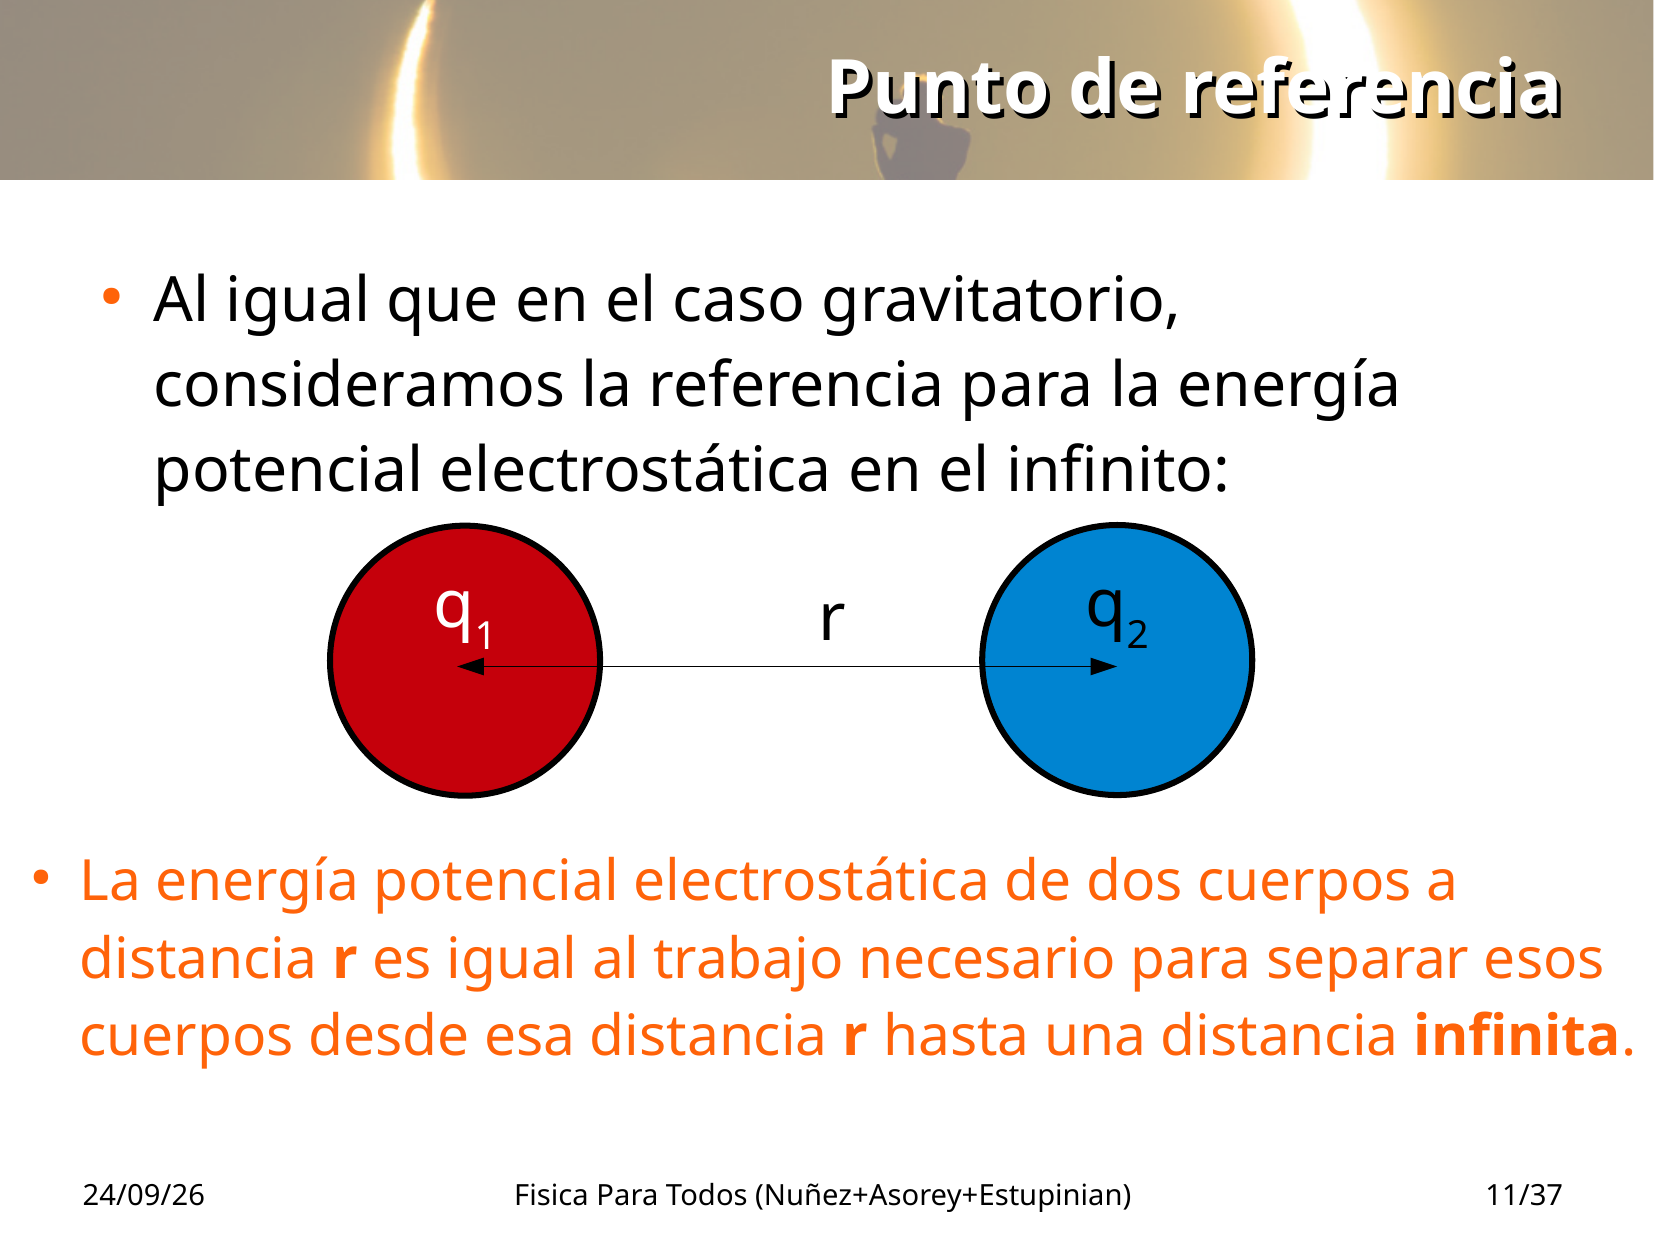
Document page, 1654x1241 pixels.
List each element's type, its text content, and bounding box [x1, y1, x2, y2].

text_box q1 [330, 525, 601, 796]
text_box La energía potencial electrostática de dos cuerpos a distancia r es igual al trabajo necesario para separar esos cuerpos desde esa distancia r hasta una distancia infinita. [15, 840, 1654, 1146]
list Al igual que en el caso gravitatorio, consideramos la referencia para la energía potencial electrostática en el infinito: [82, 255, 1571, 840]
picture [0, 0, 1654, 180]
text_box r [803, 561, 856, 657]
text_box q2 [982, 525, 1253, 796]
title Punto de referencia [75, 19, 1564, 151]
